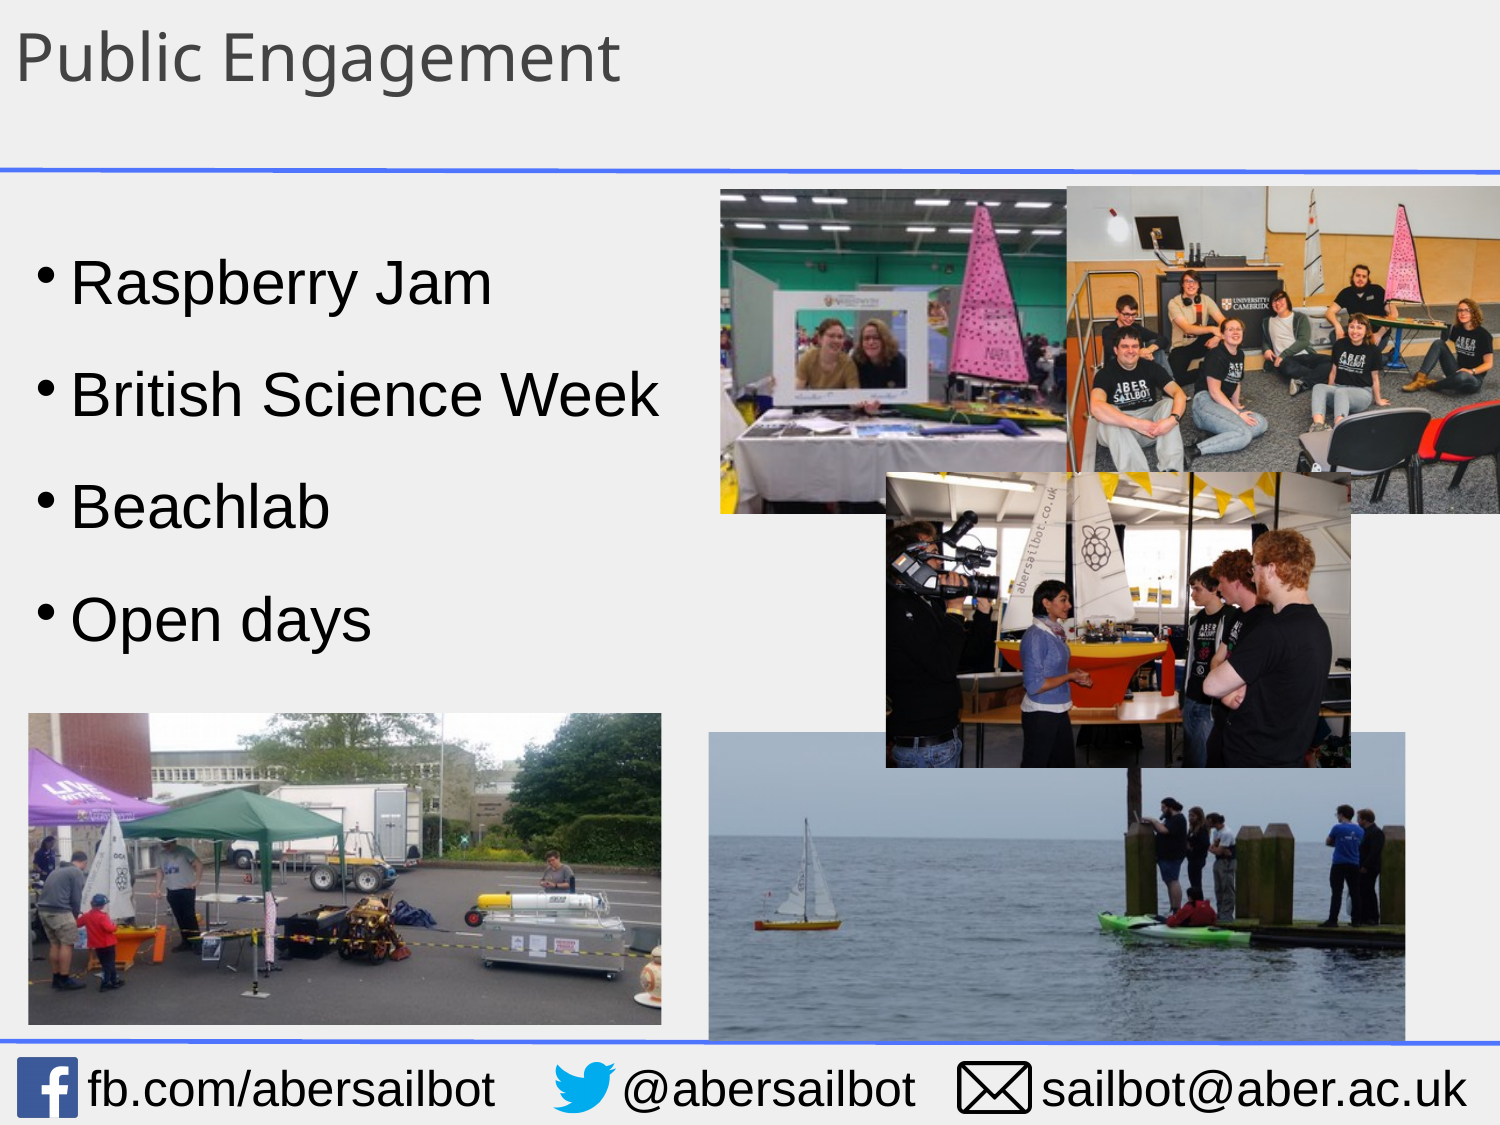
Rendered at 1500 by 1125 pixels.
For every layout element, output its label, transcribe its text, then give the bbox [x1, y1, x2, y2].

picture [28, 713, 662, 1025]
text_box fb.com/abersailbot @abersailbot sailbot@aber.ac.uk [0, 1044, 1500, 1125]
picture [553, 1056, 616, 1119]
text_box Public Engagement [0, 0, 1500, 182]
picture [957, 1061, 1032, 1115]
picture [16, 1056, 79, 1119]
text_box Raspberry Jam British Science Week Beachlab Open days [20, 189, 885, 1025]
picture [708, 186, 1500, 1041]
